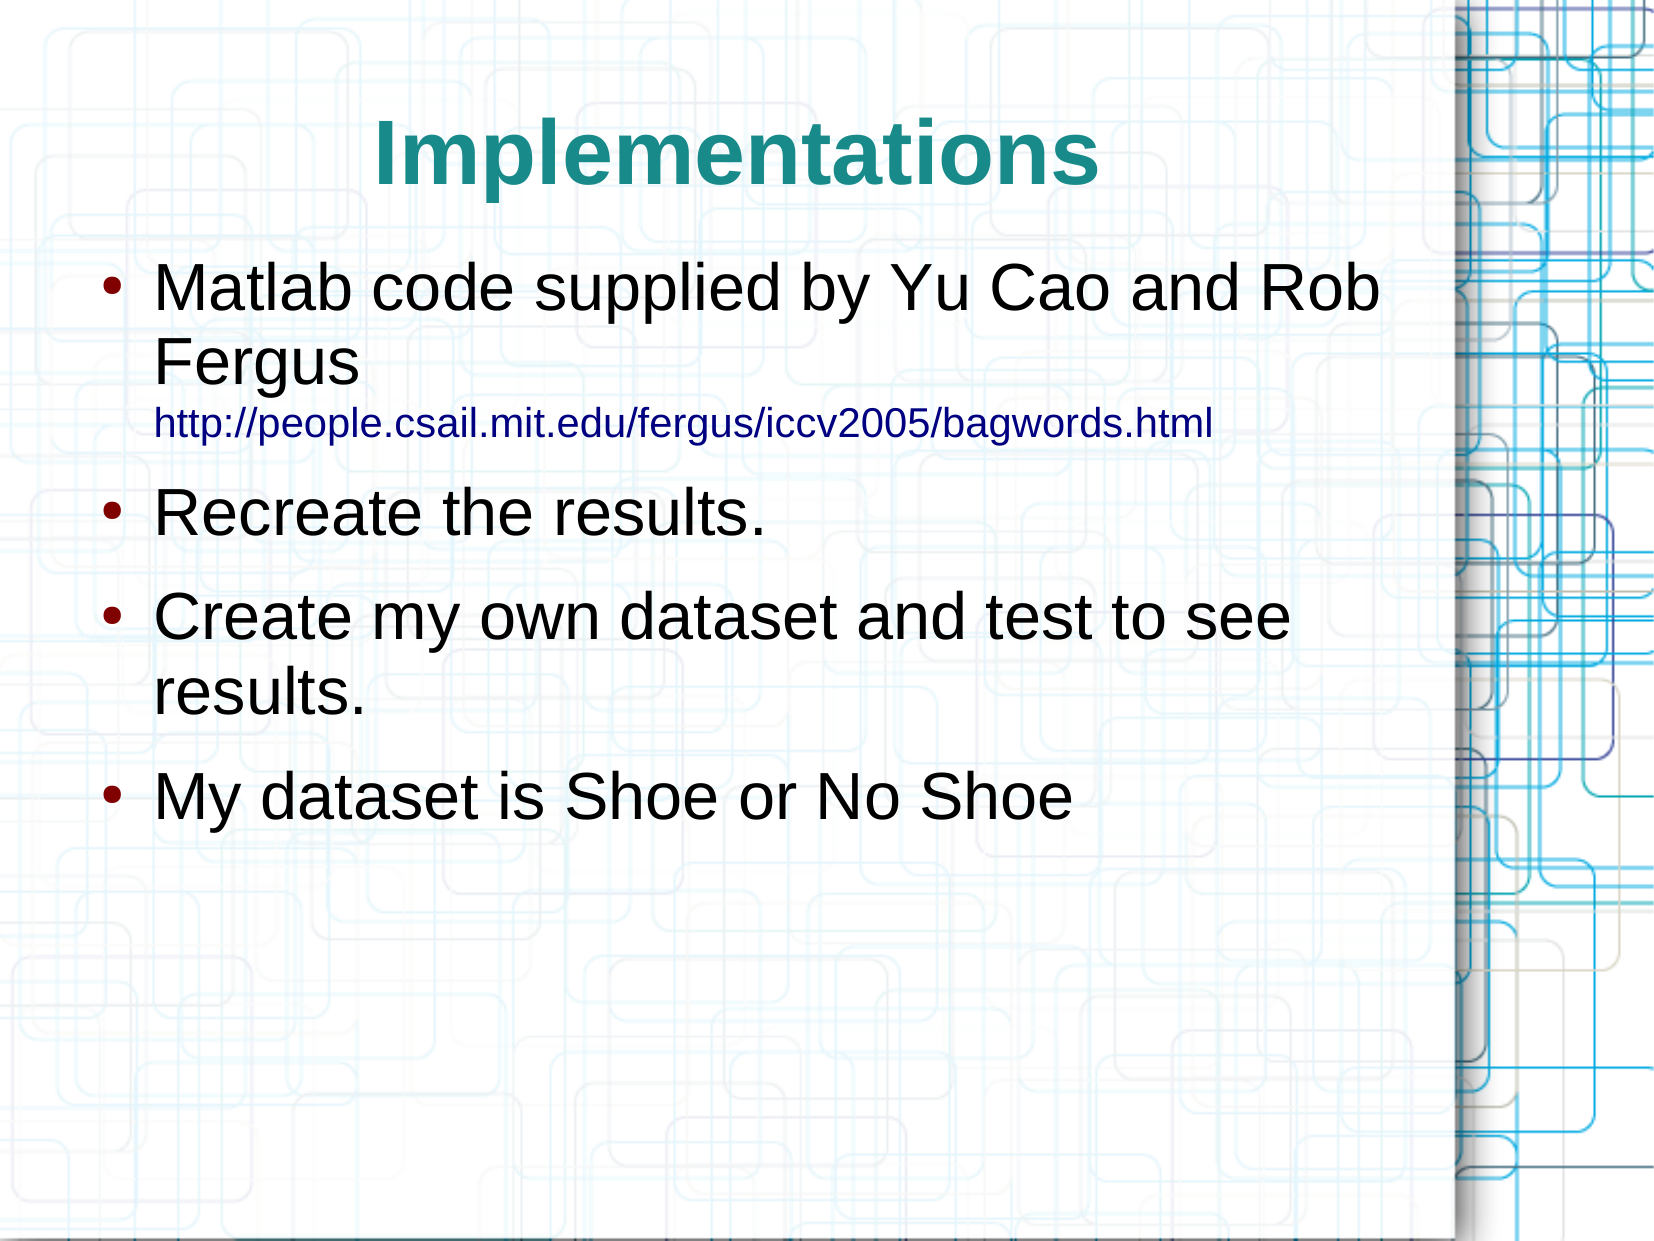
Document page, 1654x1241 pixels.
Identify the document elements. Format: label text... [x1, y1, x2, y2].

title Implementations [59, 56, 1418, 250]
picture [0, 0, 1654, 1241]
list Matlab code supplied by Yu Cao and Rob Fergus http://people.csail.mit.edu/fergus/iccv2005/bagwords.html Recreate the results. Create my own dataset and test to see results. My dataset is Shoe or No Shoe [82, 249, 1418, 1054]
